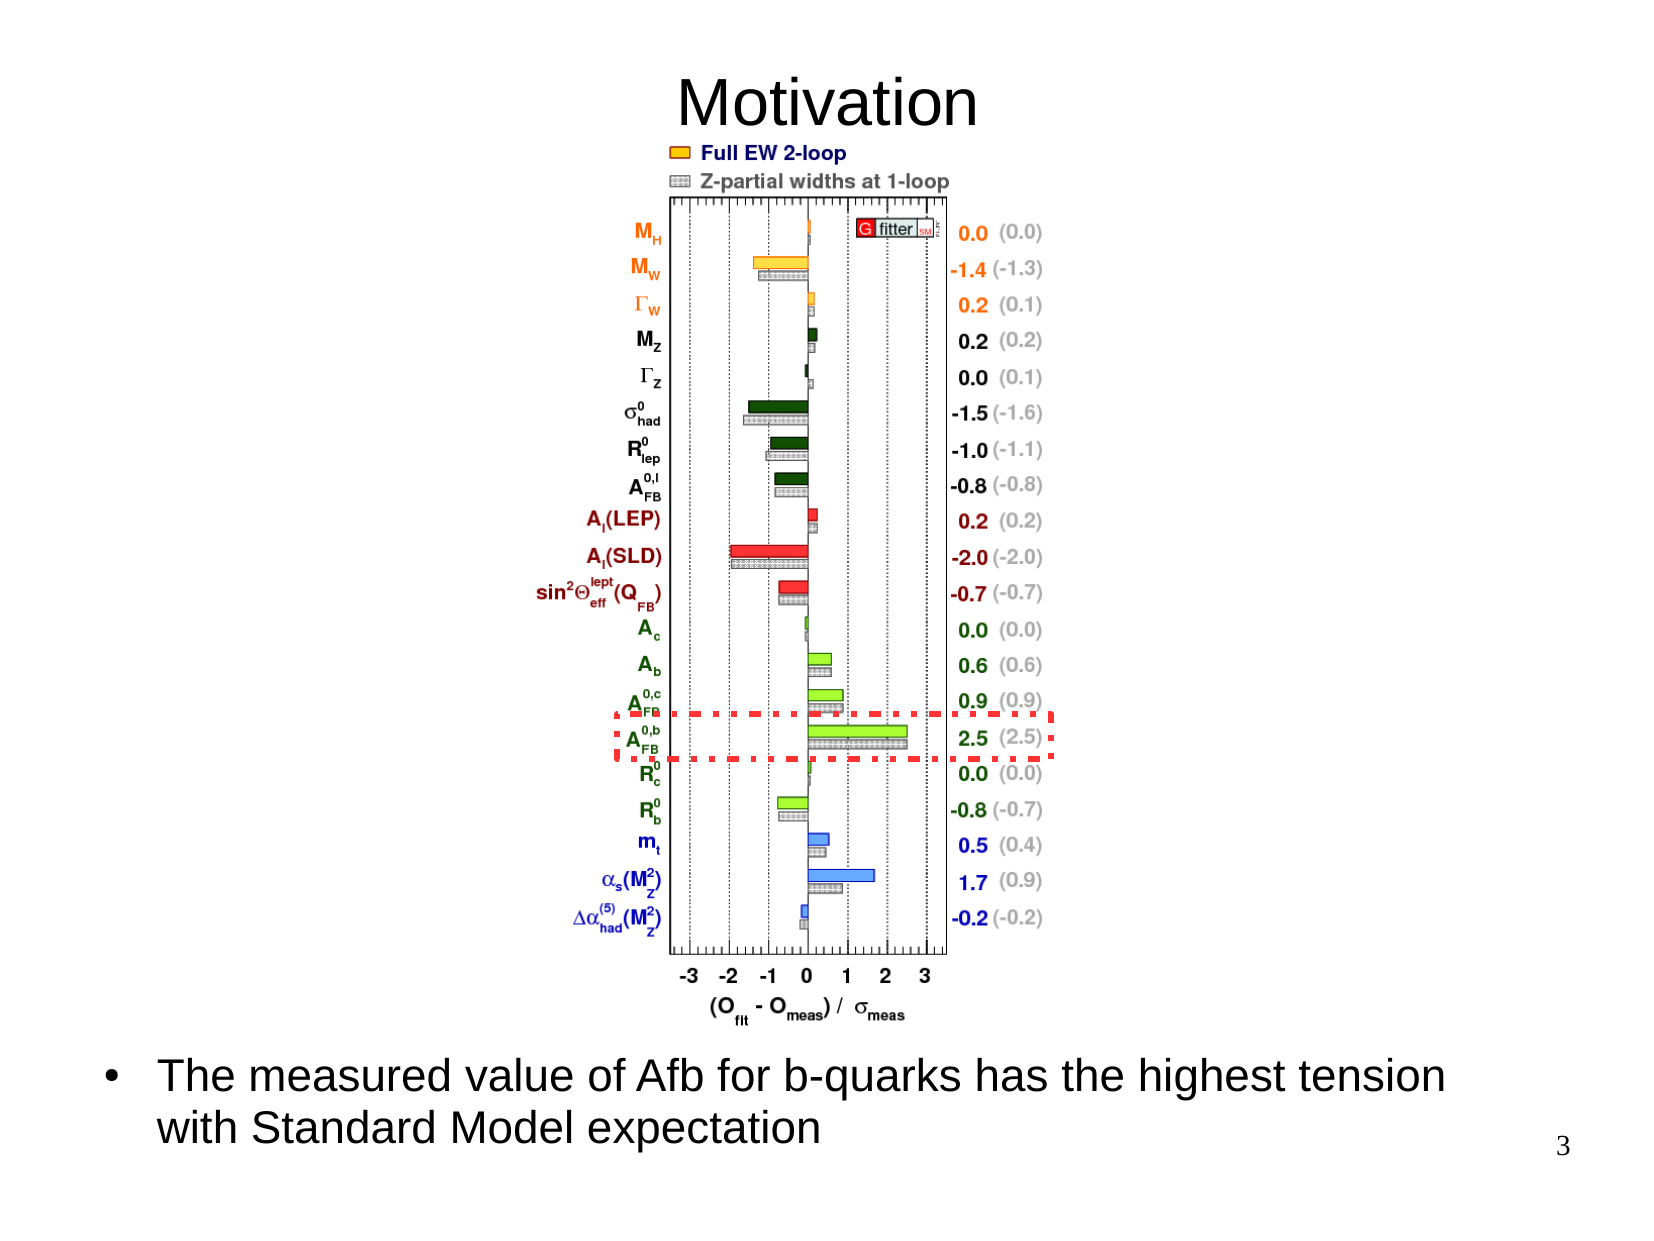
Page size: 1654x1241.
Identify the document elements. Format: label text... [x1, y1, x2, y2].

picture [535, 153, 1052, 1050]
title Motivation [85, 52, 1571, 153]
list The measured value of Afb for b-quarks has the highest tension with Standard Model expectation [85, 1050, 1531, 1201]
